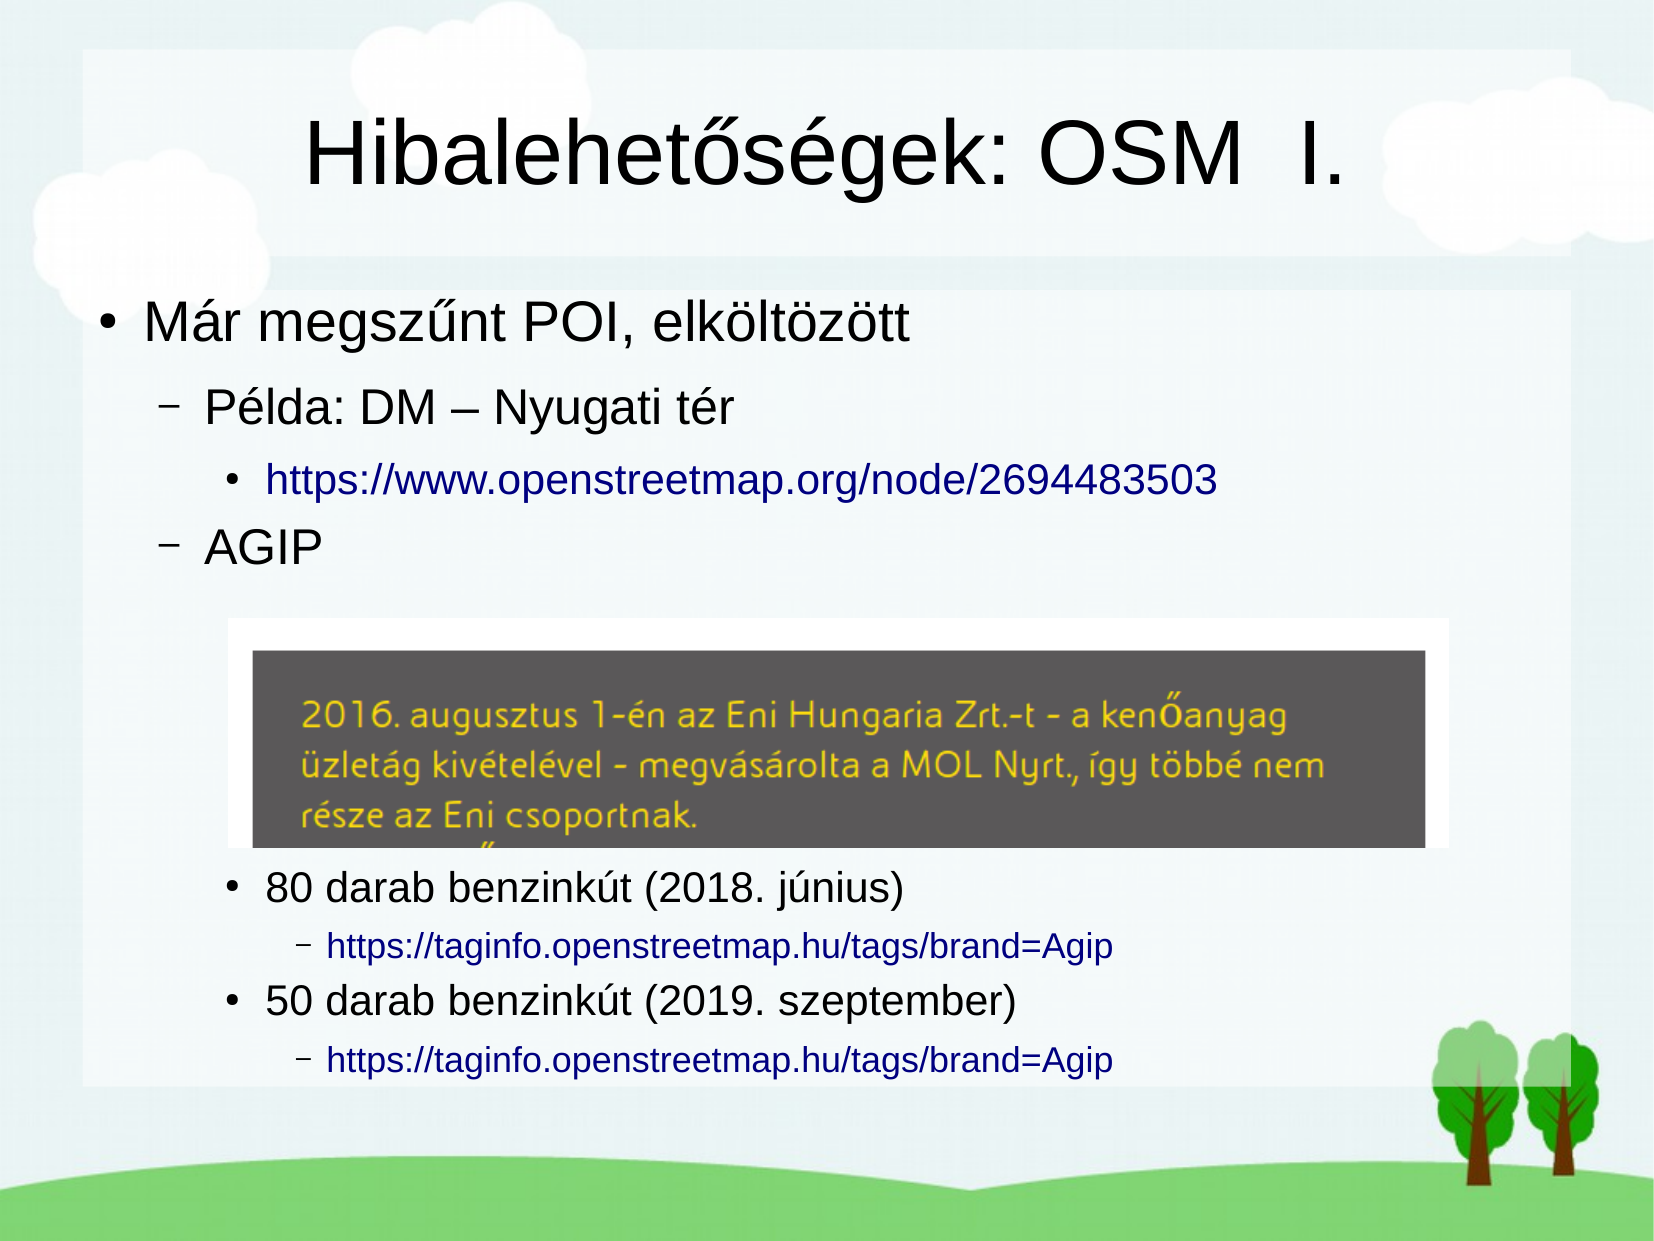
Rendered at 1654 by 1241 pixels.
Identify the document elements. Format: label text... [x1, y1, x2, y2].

picture [0, 0, 1654, 1241]
list Már megszűnt POI, elköltözött Példa: DM – Nyugati tér https://www.openstreetmap.org/node/2694483503 AGIP 80 darab benzinkút (2018. június) https://taginfo.openstreetmap.hu/tags/brand=Agip 50 darab benzinkút (2019. szeptember) https://taginfo.openstreetmap.hu/tags/brand=Agip [82, 290, 1571, 1087]
title Hibalehetőségek: OSM I. [82, 49, 1571, 257]
